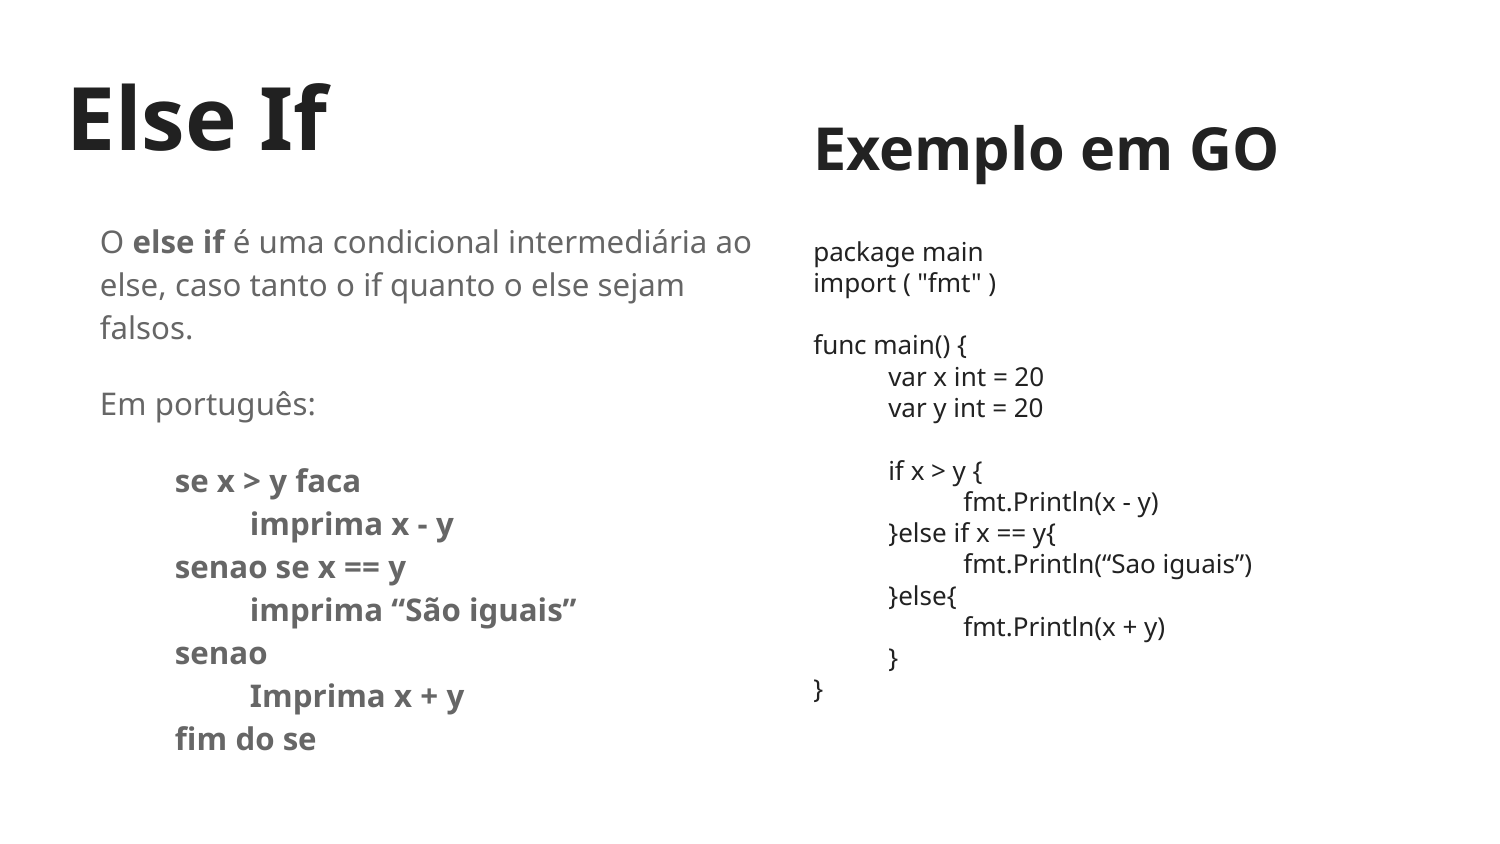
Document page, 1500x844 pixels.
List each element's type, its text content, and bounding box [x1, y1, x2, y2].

title Else If [51, 48, 1449, 180]
list O else if é uma condicional intermediária ao else, caso tanto o if quanto o else sejam falsos. Em português: se x > y faca imprima x - y senao se x == y imprima “São iguais” senao Imprima x + y fim do se [84, 201, 784, 823]
text_box Exemplo em GO package main import ( "fmt" ) func main() { var x int = 20 var y int = 20 if x > y { fmt.Println(x - y) }else if x == y{ fmt.Println(“Sao iguais”) }else{ fmt.Println(x + y) } } [798, 96, 1489, 823]
